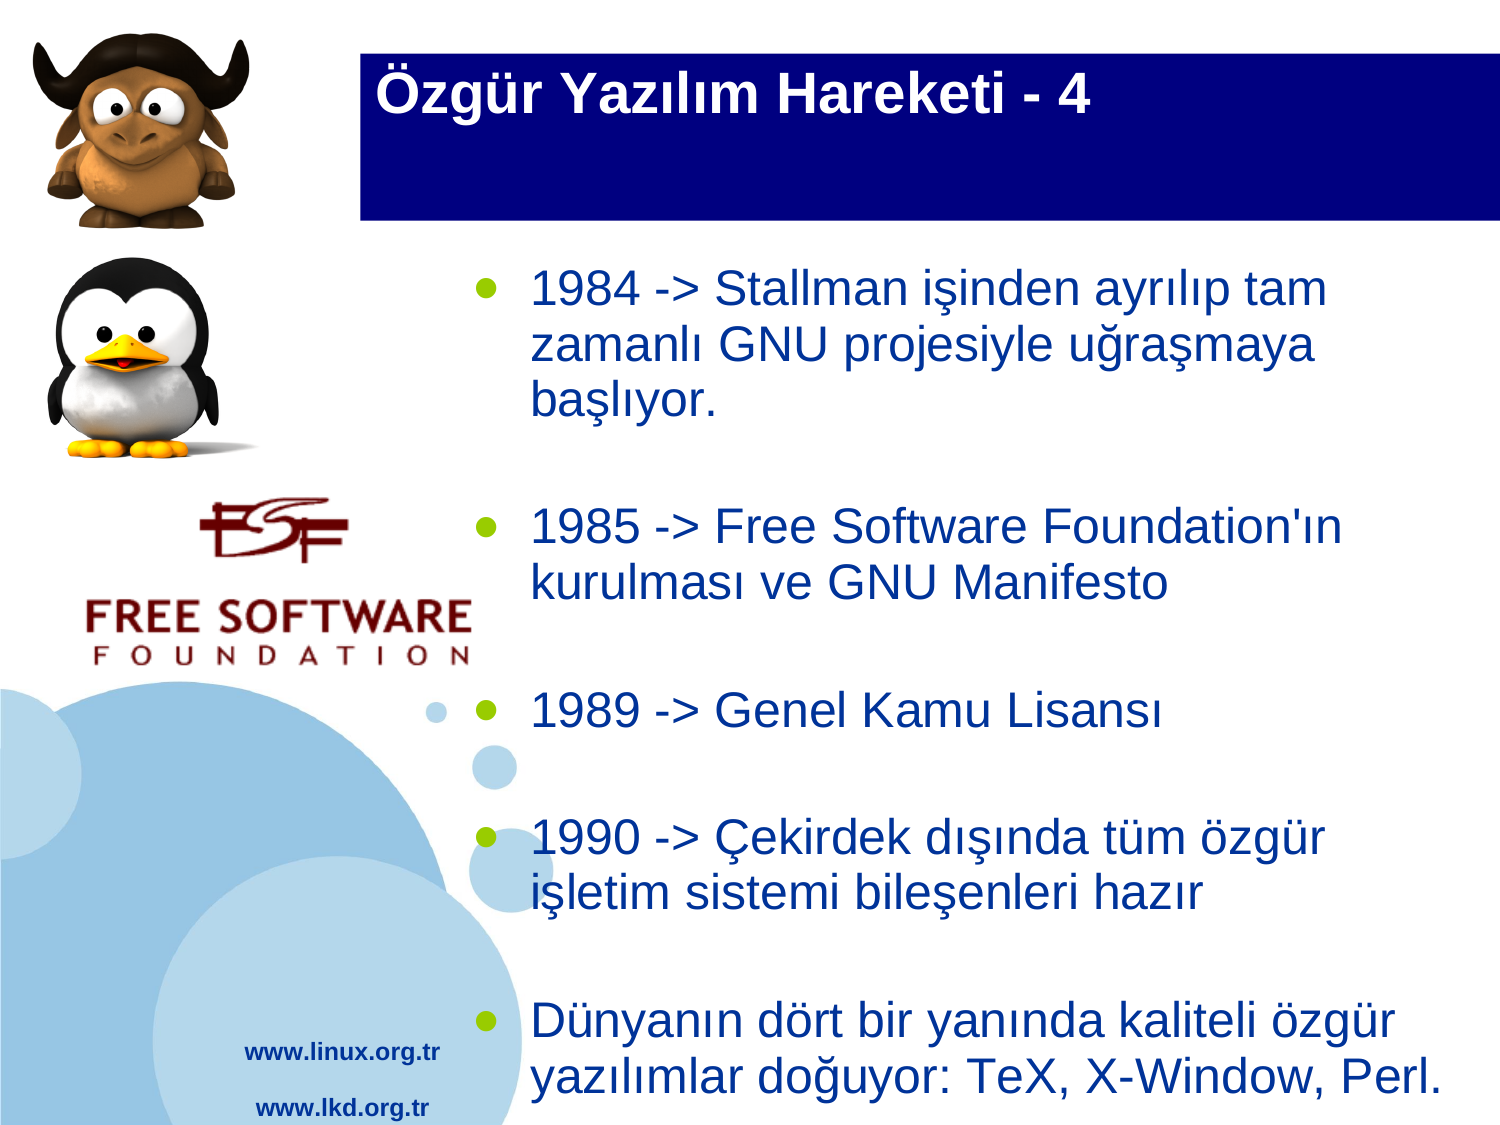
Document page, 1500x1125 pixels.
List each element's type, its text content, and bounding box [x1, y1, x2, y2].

list 1984 -> Stallman işinden ayrılıp tam zamanlı GNU projesiyle uğraşmaya başlıyor. 1985 -> Free Software Foundation'ın kurulması ve GNU Manifesto 1989 -> Genel Kamu Lisansı 1990 -> Çekirdek dışında tüm özgür işletim sistemi bileşenleri hazır Dünyanın dört bir yanında kaliteli özgür yazılımlar doğuyor: TeX, X-Window, Perl. [459, 252, 1471, 1112]
title Özgür Yazılım Hareketi - 4 [360, 53, 1500, 221]
picture [35, 247, 261, 473]
picture [0, 491, 625, 1125]
picture [29, 29, 255, 242]
